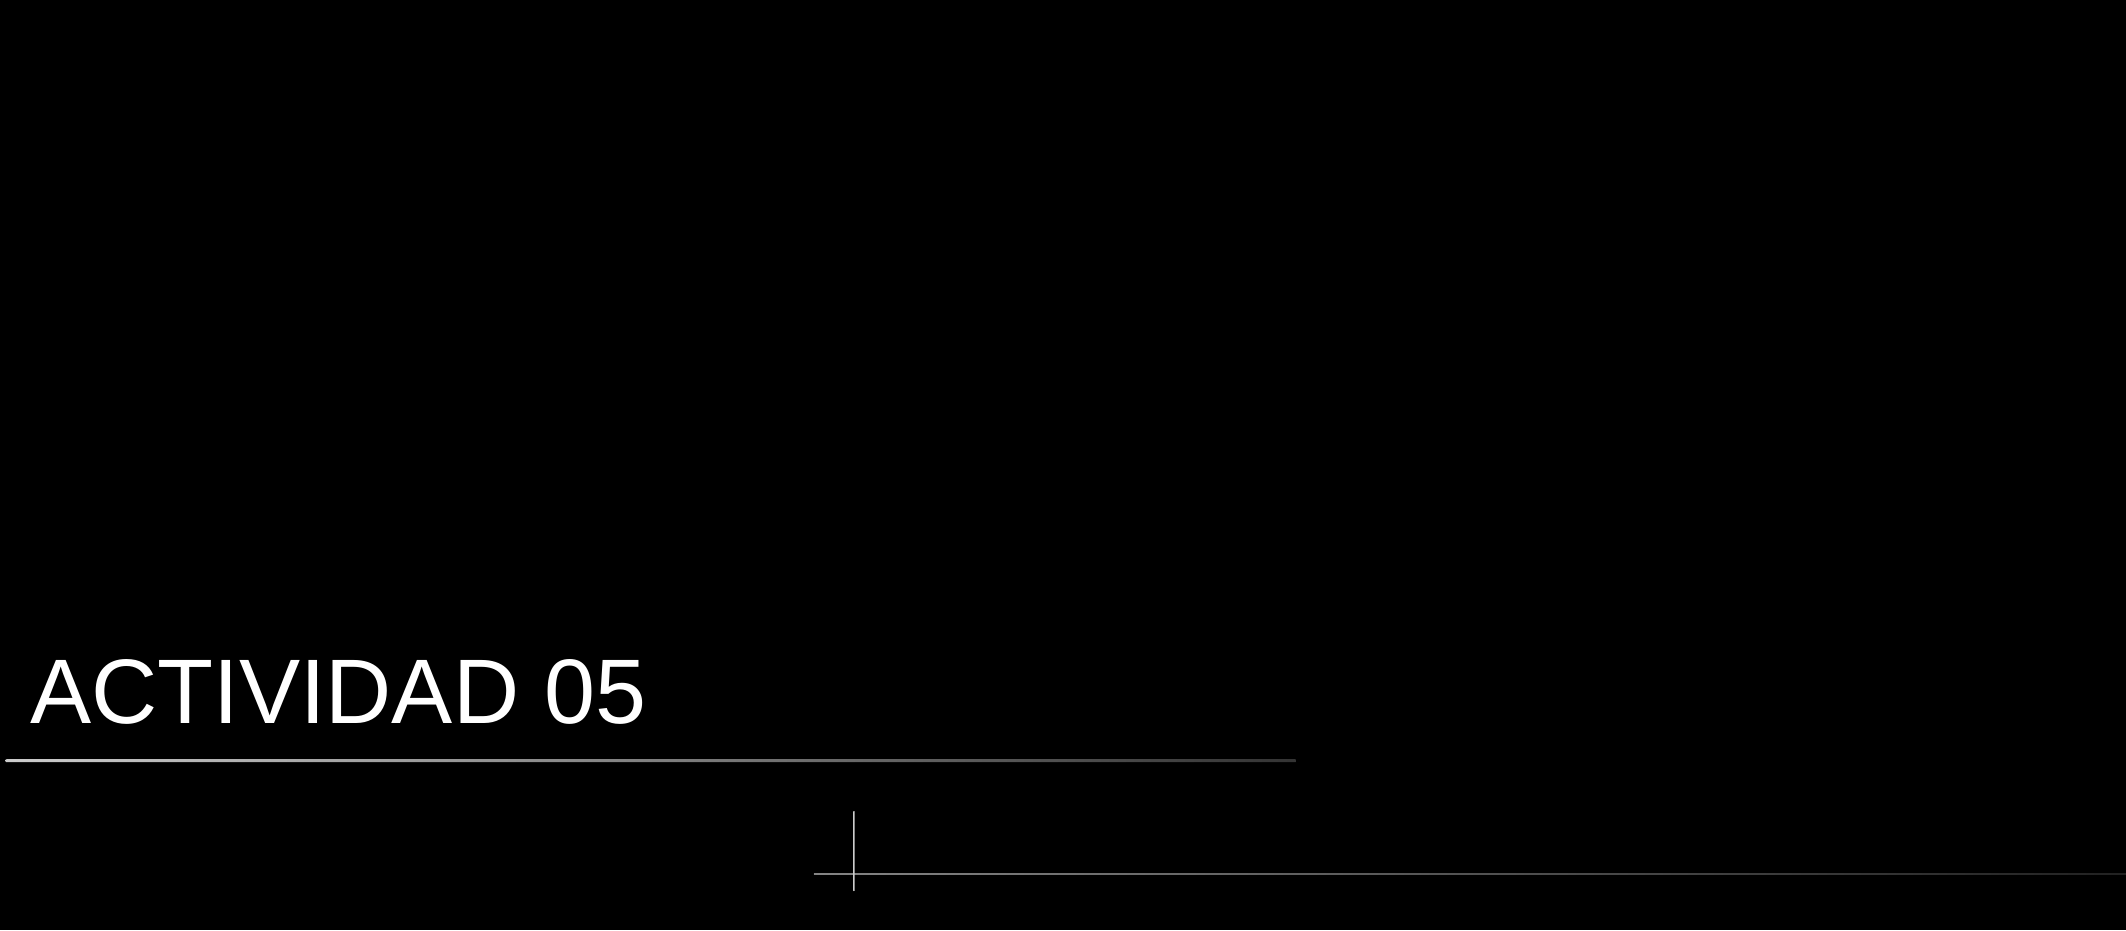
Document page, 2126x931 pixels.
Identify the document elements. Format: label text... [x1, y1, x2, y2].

title ACTIVIDAD 05 [30, 629, 1929, 755]
